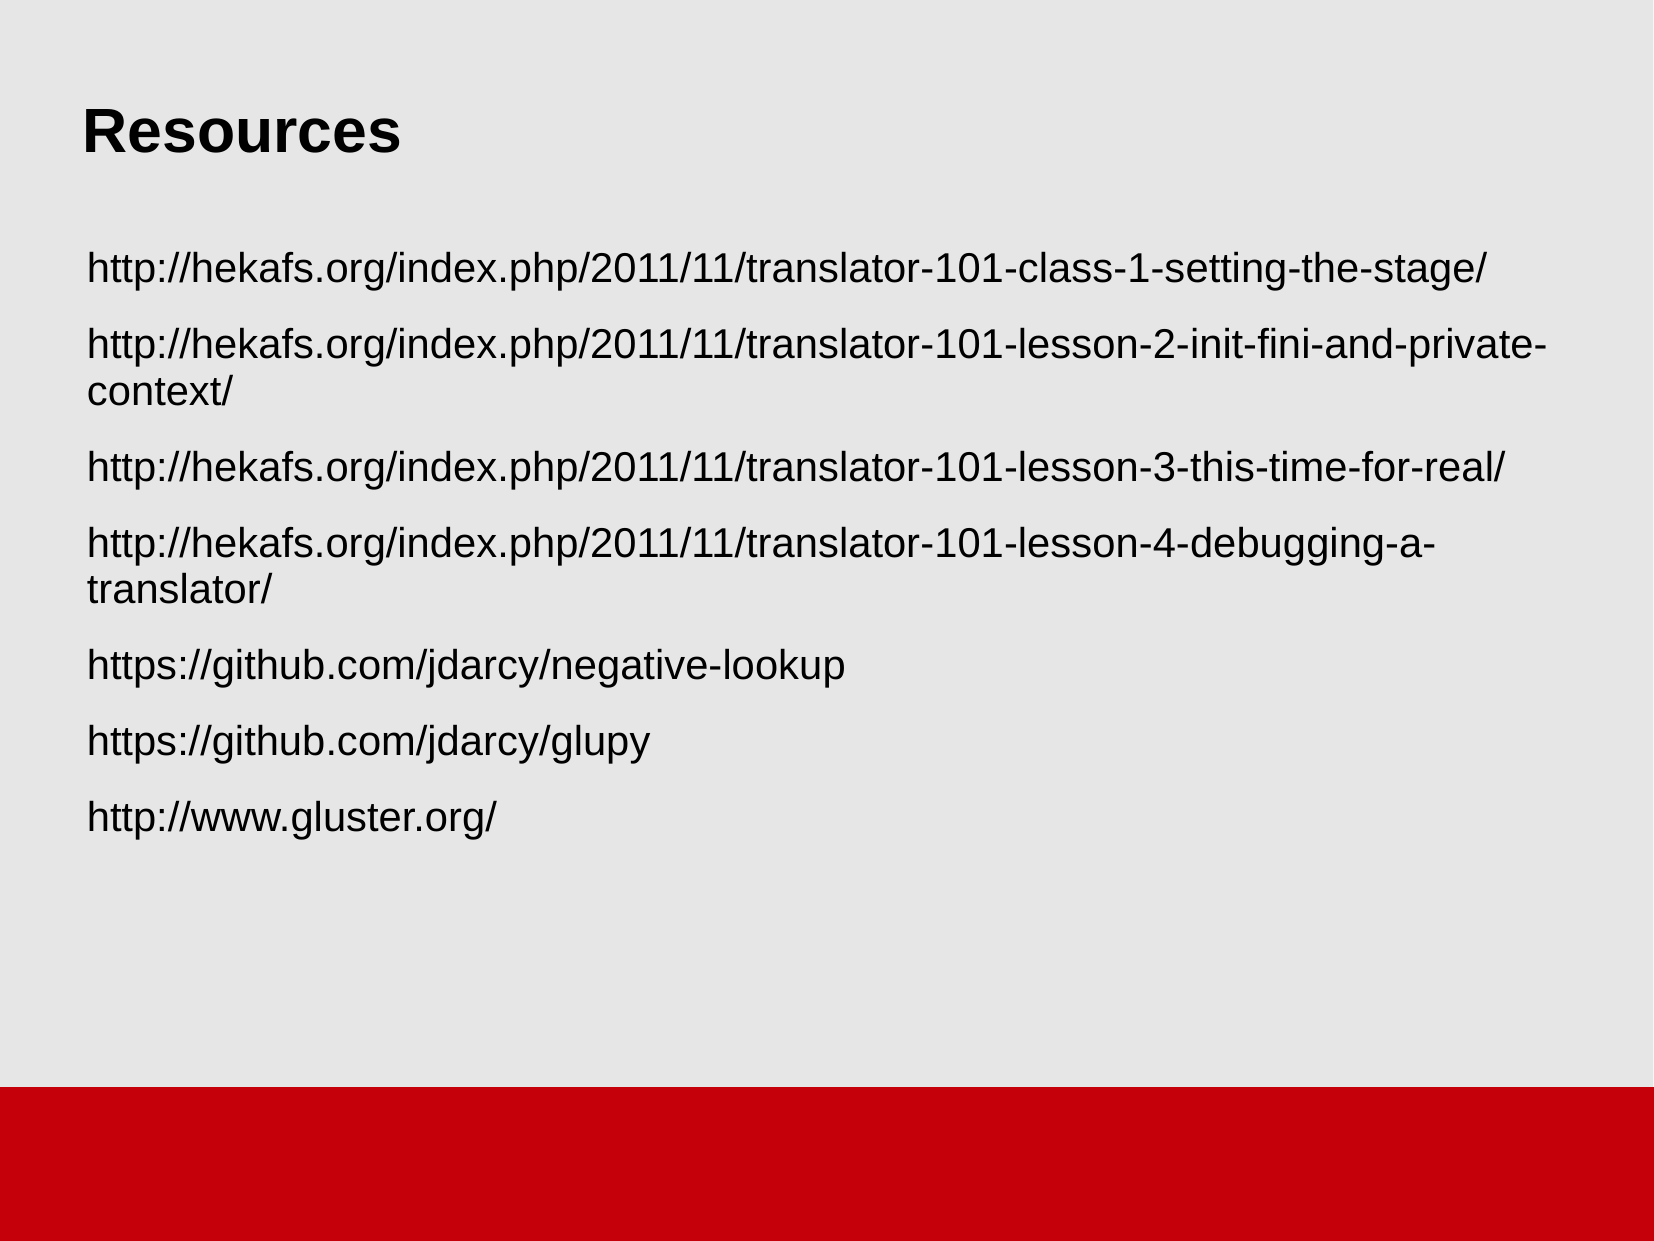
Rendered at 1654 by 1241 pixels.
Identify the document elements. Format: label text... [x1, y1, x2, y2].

title Resources [82, 37, 1571, 226]
list http://hekafs.org/index.php/2011/11/translator-101-class-1-setting-the-stage/ http://hekafs.org/index.php/2011/11/translator-101-lesson-2-init-fini-and-private-context/ http://hekafs.org/index.php/2011/11/translator-101-lesson-3-this-time-for-real/ http://hekafs.org/index.php/2011/11/translator-101-lesson-4-debugging-a-translator/ https://github.com/jdarcy/negative-lookup https://github.com/jdarcy/glupy http://www.gluster.org/ [86, 244, 1576, 1039]
